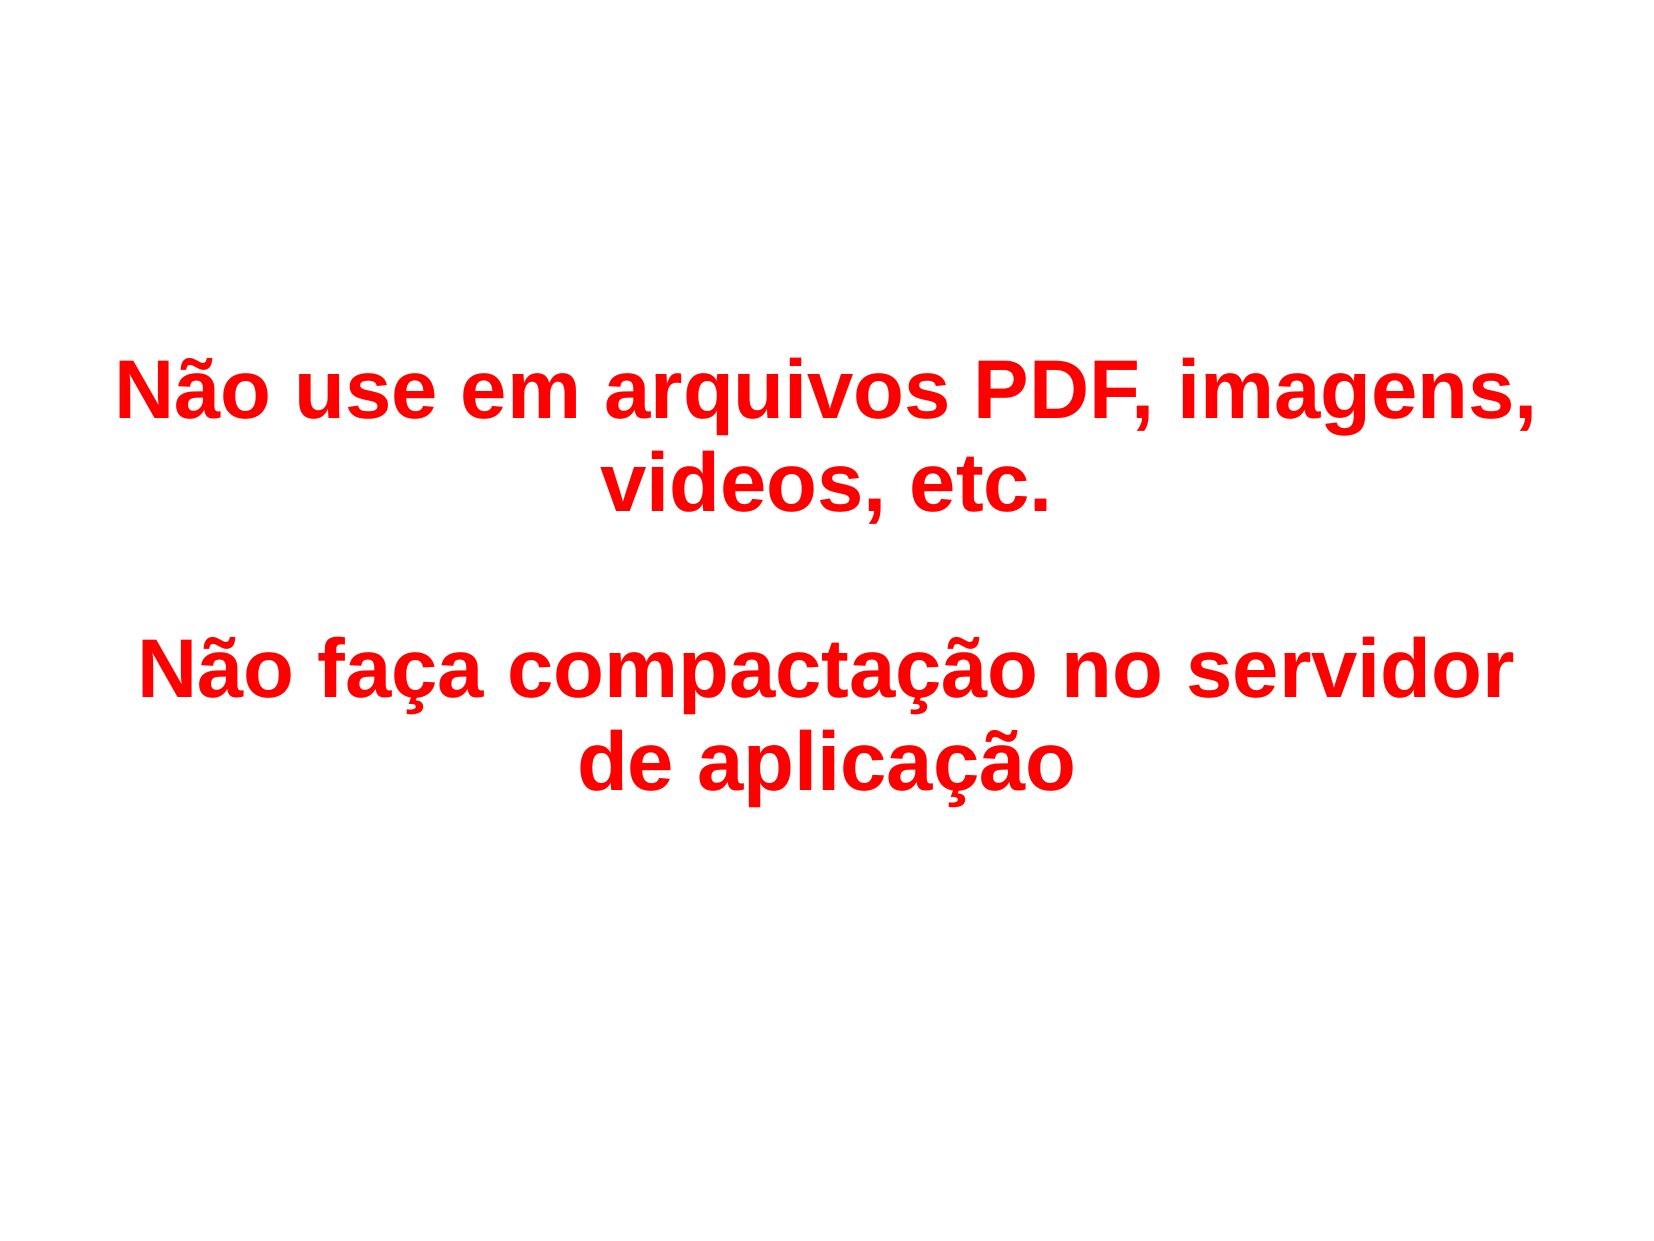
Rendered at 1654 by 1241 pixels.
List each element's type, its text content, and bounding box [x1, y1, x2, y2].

subtitle Não use em arquivos PDF, imagens, videos, etc. Não faça compactação no servidor de aplicação [82, 49, 1571, 1010]
